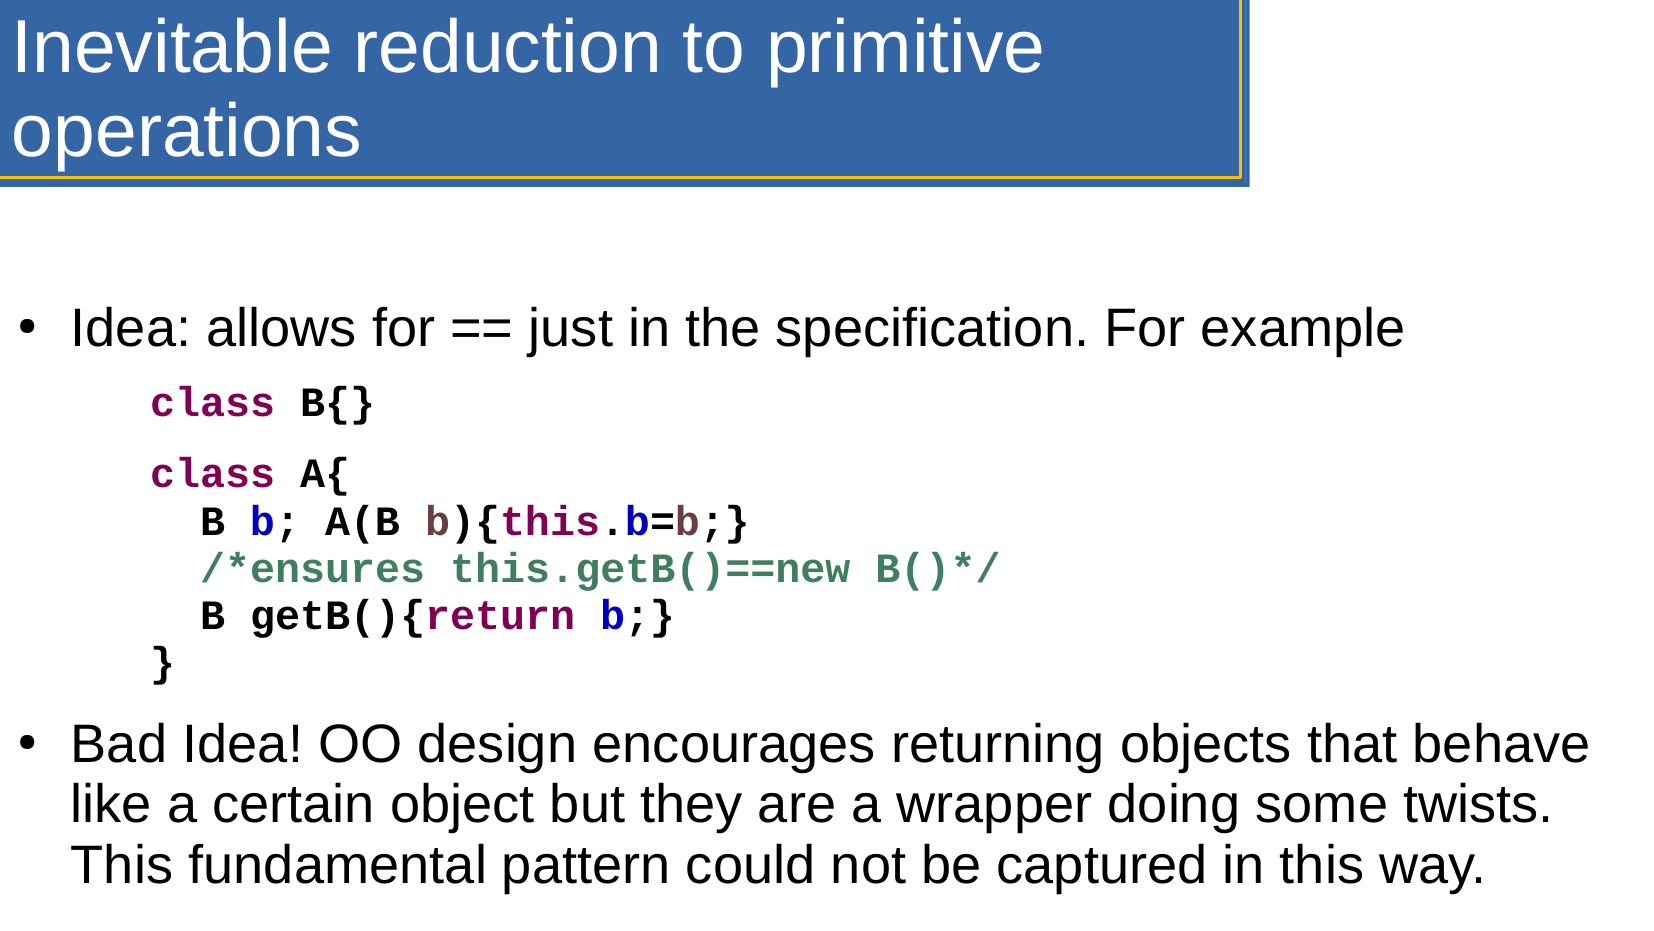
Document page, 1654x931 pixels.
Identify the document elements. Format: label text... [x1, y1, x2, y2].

title Inevitable reduction to primitive operations [11, 4, 1238, 173]
list Idea: allows for == just in the specification. For example class B{} class A{ B b; A(B b){this.b=b;} /*ensures this.getB()==new B()*/ B getB(){return b;} } Bad Idea! OO design encourages returning objects that behave like a certain object but they are a wrapper doing some twists. This fundamental pattern could not be captured in this way. [0, 213, 1651, 919]
